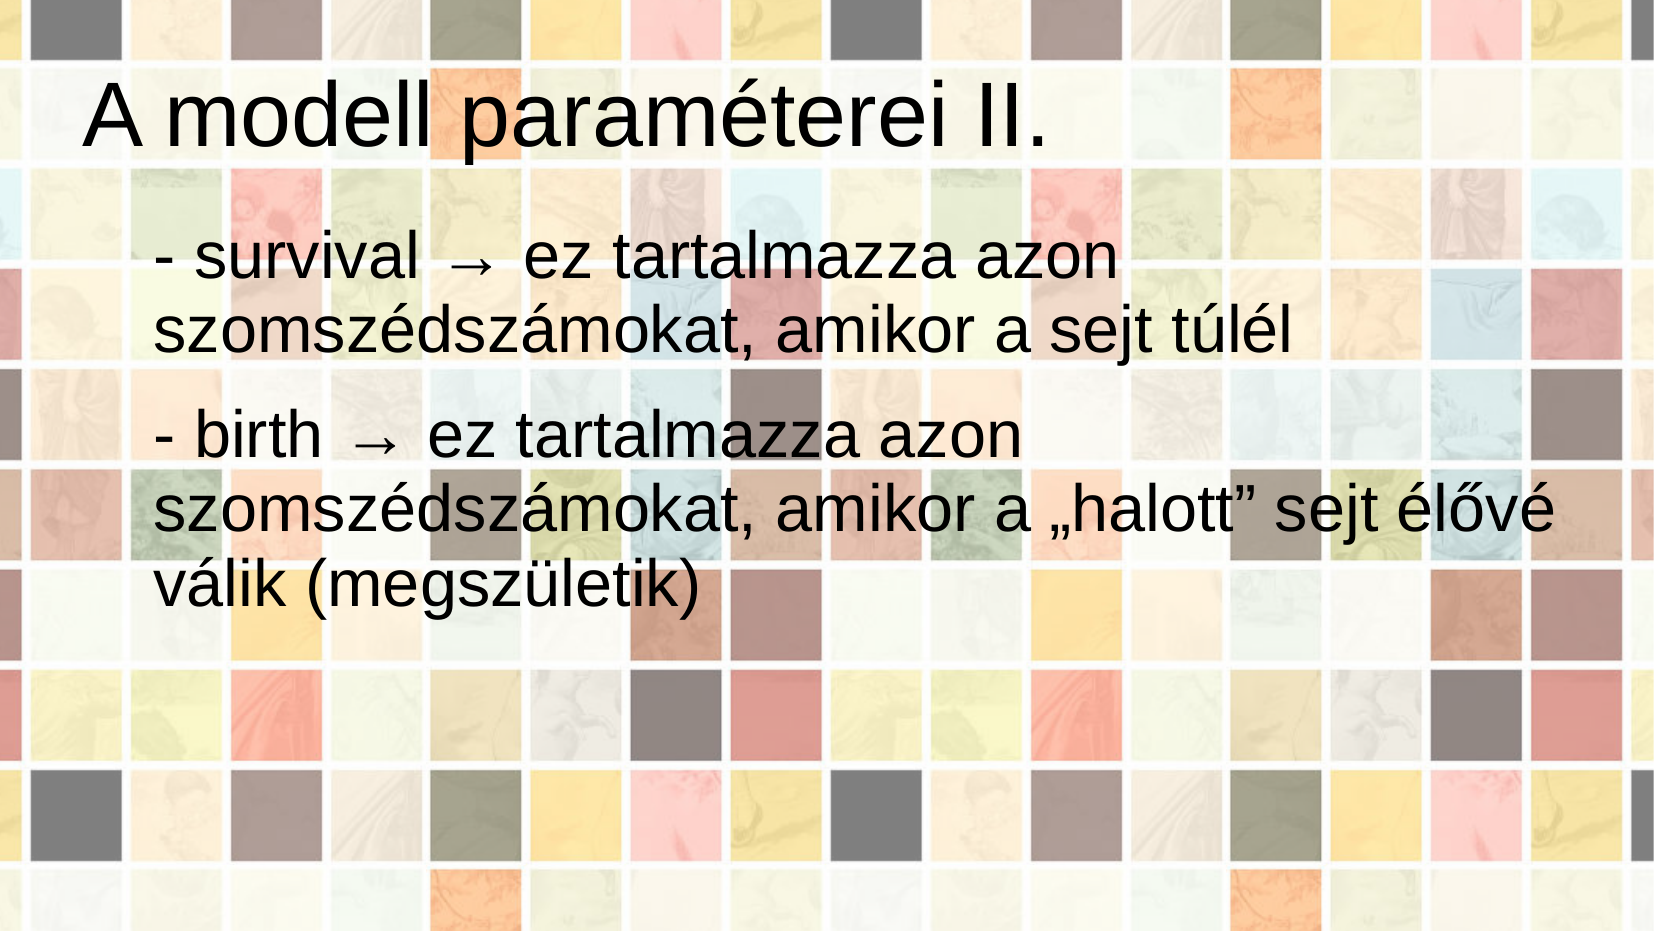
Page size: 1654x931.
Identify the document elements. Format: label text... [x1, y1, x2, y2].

list - survival → ez tartalmazza azon szomszédszámokat, amikor a sejt túlél - birth → ez tartalmazza azon szomszédszámokat, amikor a „halott” sejt élővé válik (megszületik) [82, 217, 1571, 758]
title A modell paraméterei II. [82, 37, 1571, 193]
